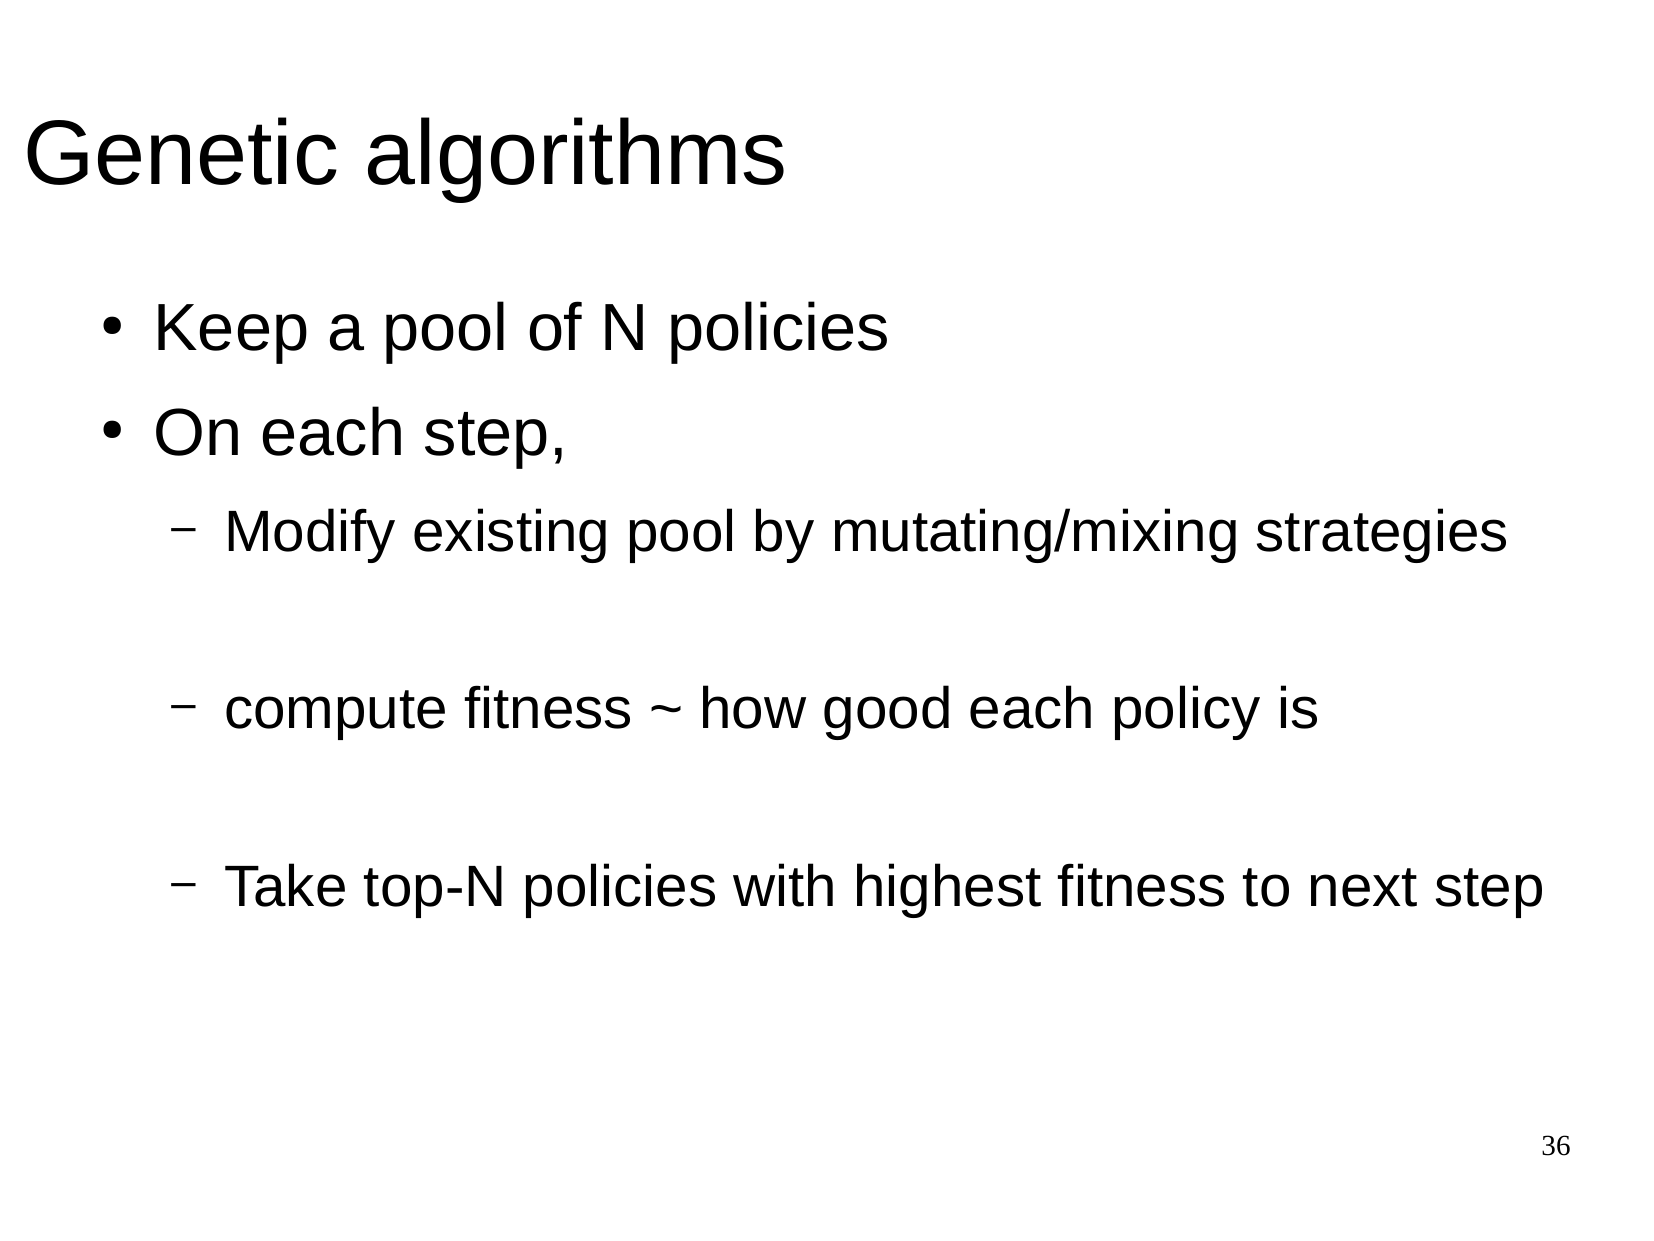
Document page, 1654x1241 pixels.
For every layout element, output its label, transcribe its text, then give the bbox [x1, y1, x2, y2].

title Genetic algorithms [23, 49, 1512, 257]
list Keep a pool of N policies On each step, Modify existing pool by mutating/mixing strategies compute fitness ~ how good each policy is Take top-N policies with highest fitness to next step [82, 290, 1571, 1010]
